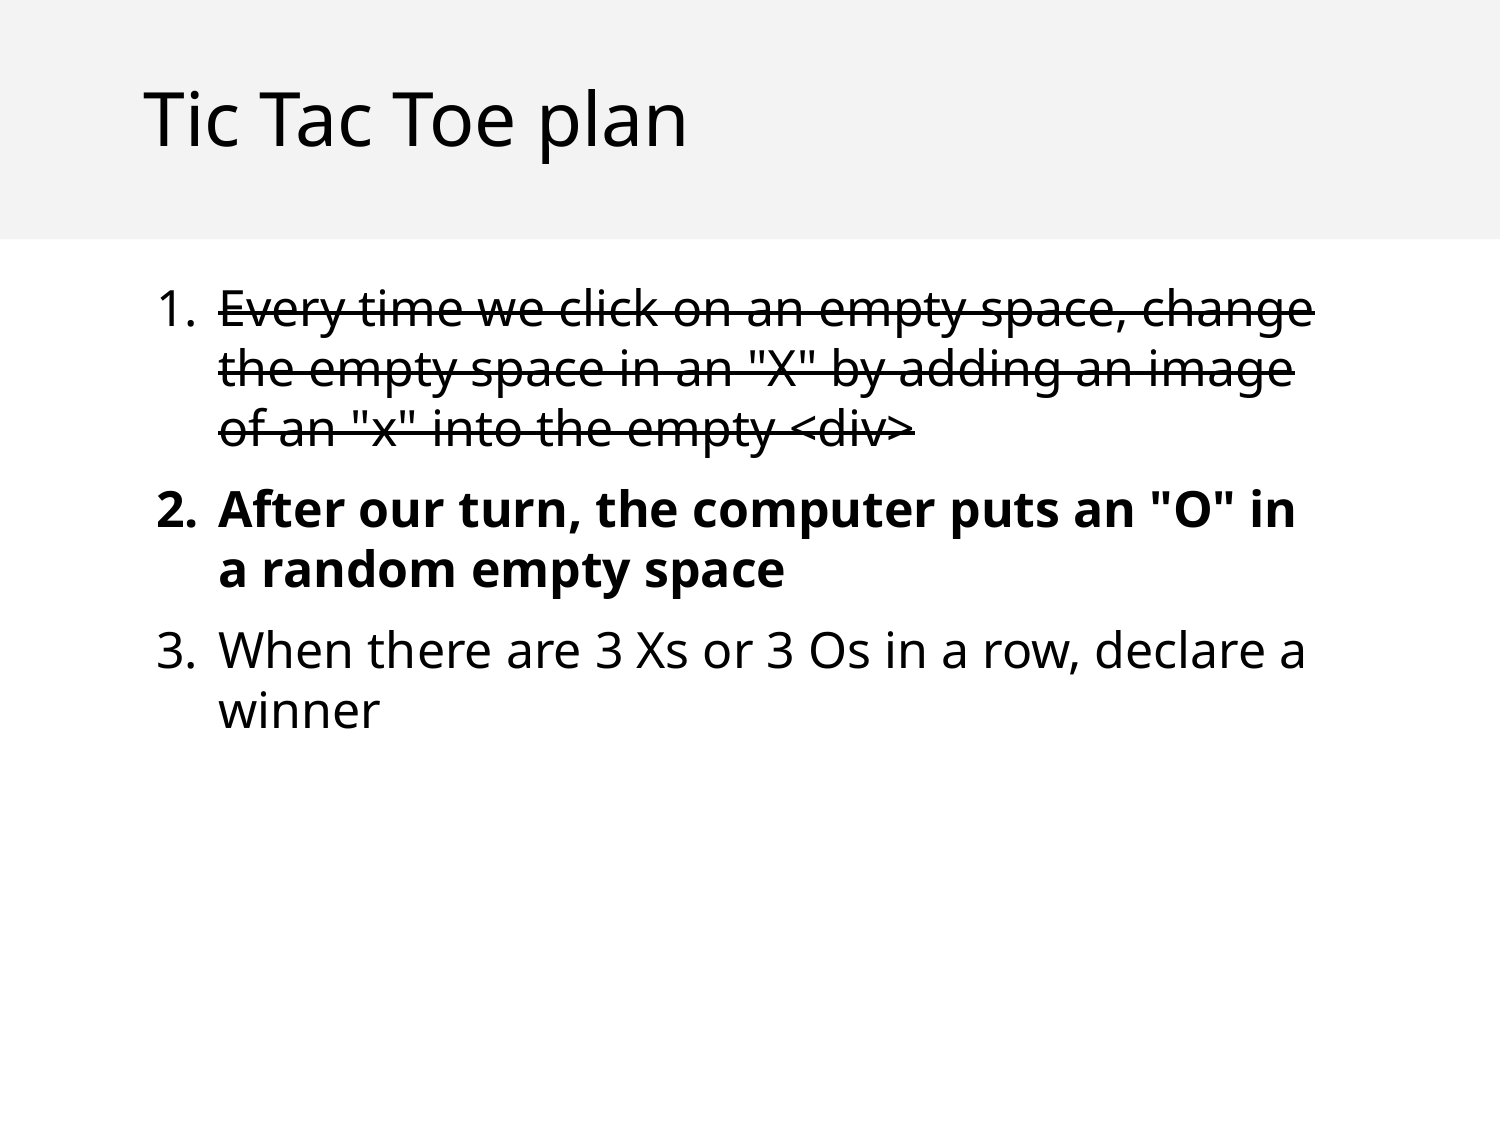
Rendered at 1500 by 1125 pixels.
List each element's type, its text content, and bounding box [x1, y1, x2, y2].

text_box Every time we click on an empty space, change the empty space in an "X" by adding an image of an "x" into the empty <div> After our turn, the computer puts an "O" in a random empty space When there are 3 Xs or 3 Os in a row, declare a winner [128, 261, 1333, 642]
title Tic Tac Toe plan [128, 56, 1372, 183]
